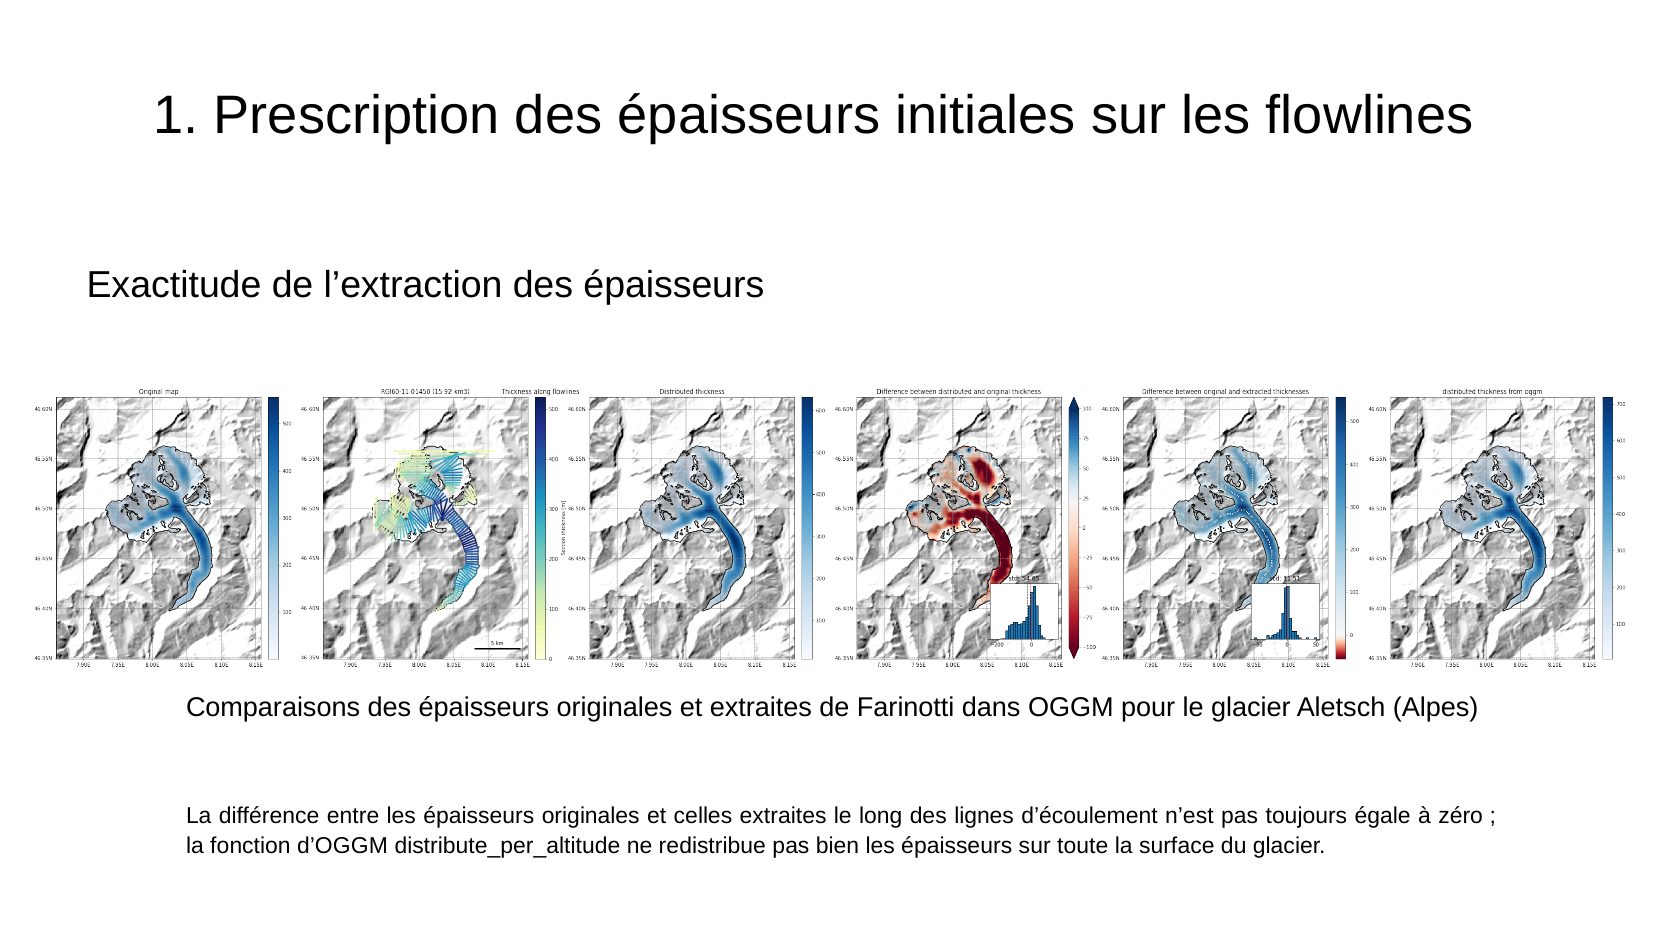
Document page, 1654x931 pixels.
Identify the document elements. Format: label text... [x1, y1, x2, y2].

text_box La différence entre les épaisseurs originales et celles extraites le long des lignes d’écoulement n’est pas toujours égale à zéro ; la fonction d’OGGM distribute_per_altitude ne redistribue pas bien les épaisseurs sur toute la surface du glacier. [171, 795, 1512, 888]
picture [0, 255, 1654, 803]
title 1. Prescription des épaisseurs initiales sur les flowlines [82, 37, 1571, 193]
